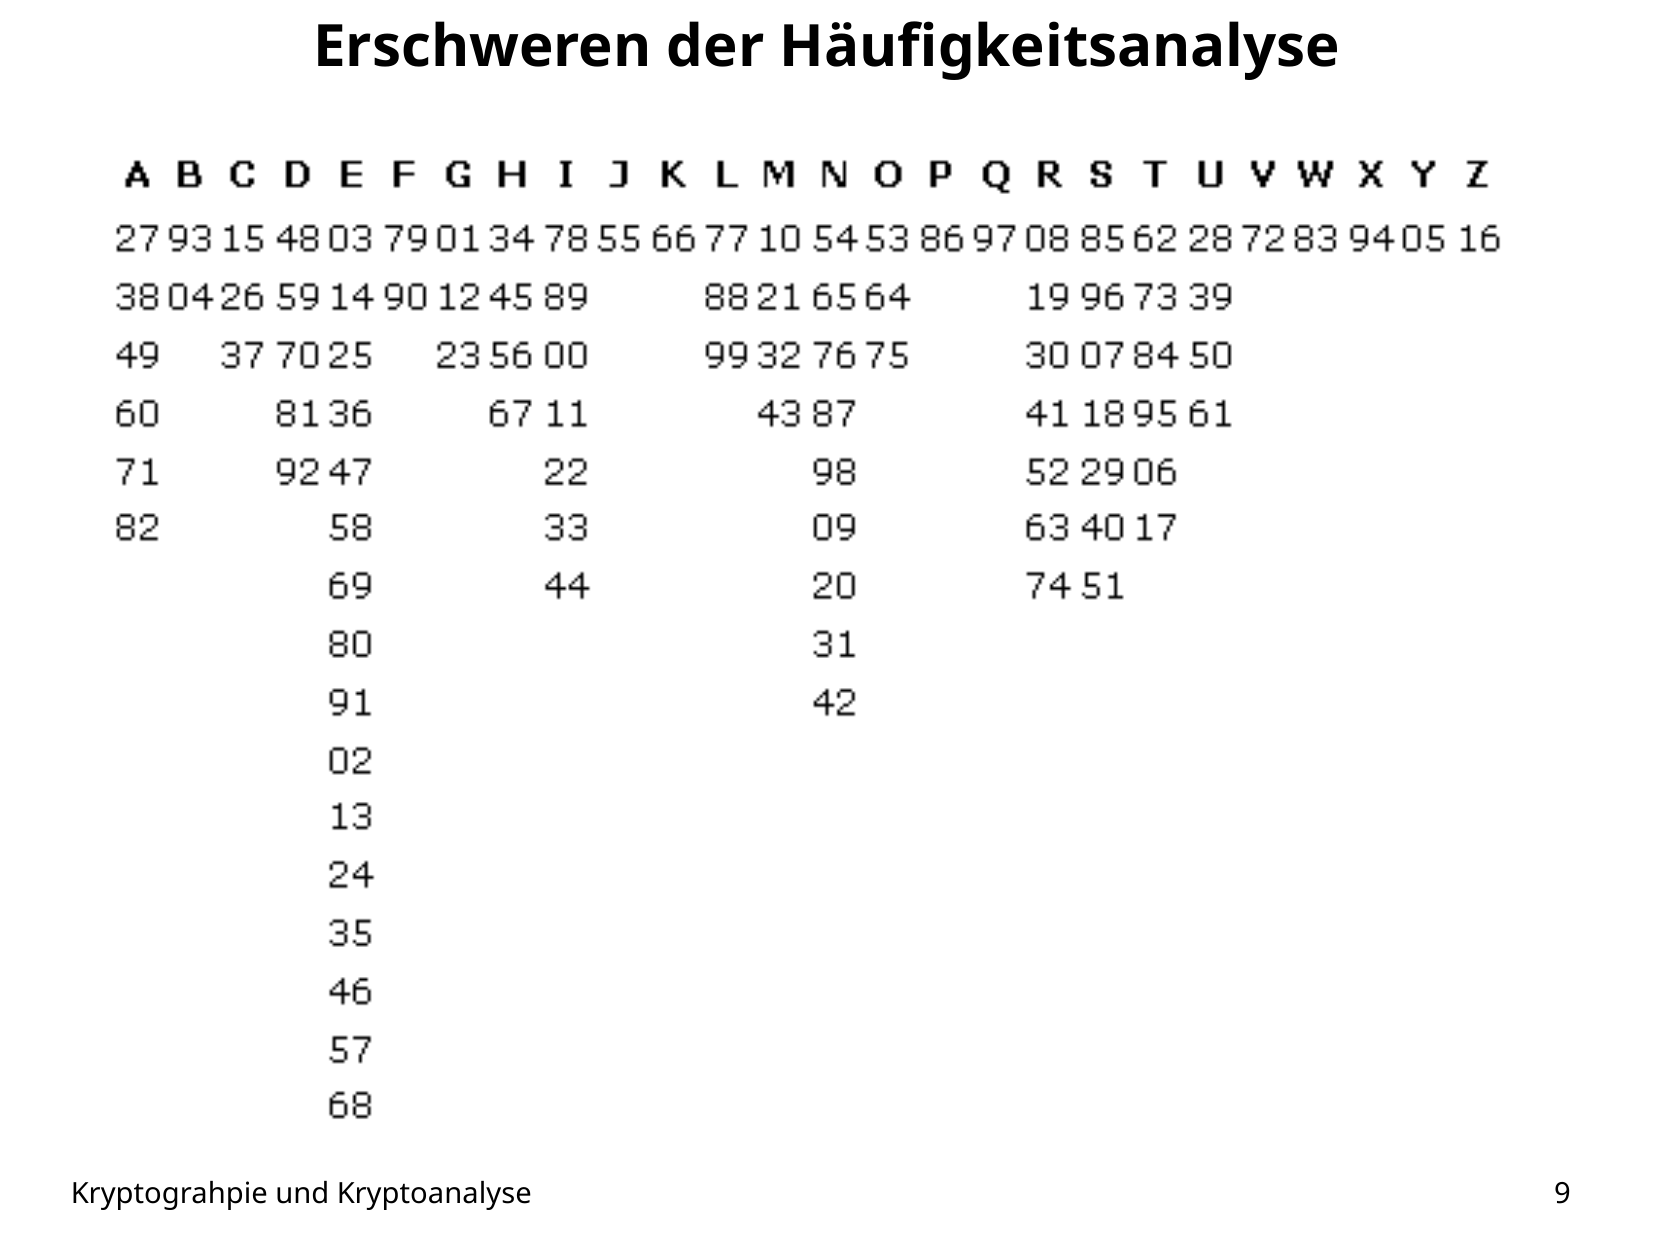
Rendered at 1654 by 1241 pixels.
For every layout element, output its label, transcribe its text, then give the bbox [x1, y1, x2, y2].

title Erschweren der Häufigkeitsanalyse [0, 5, 1654, 83]
picture [112, 156, 1506, 1123]
